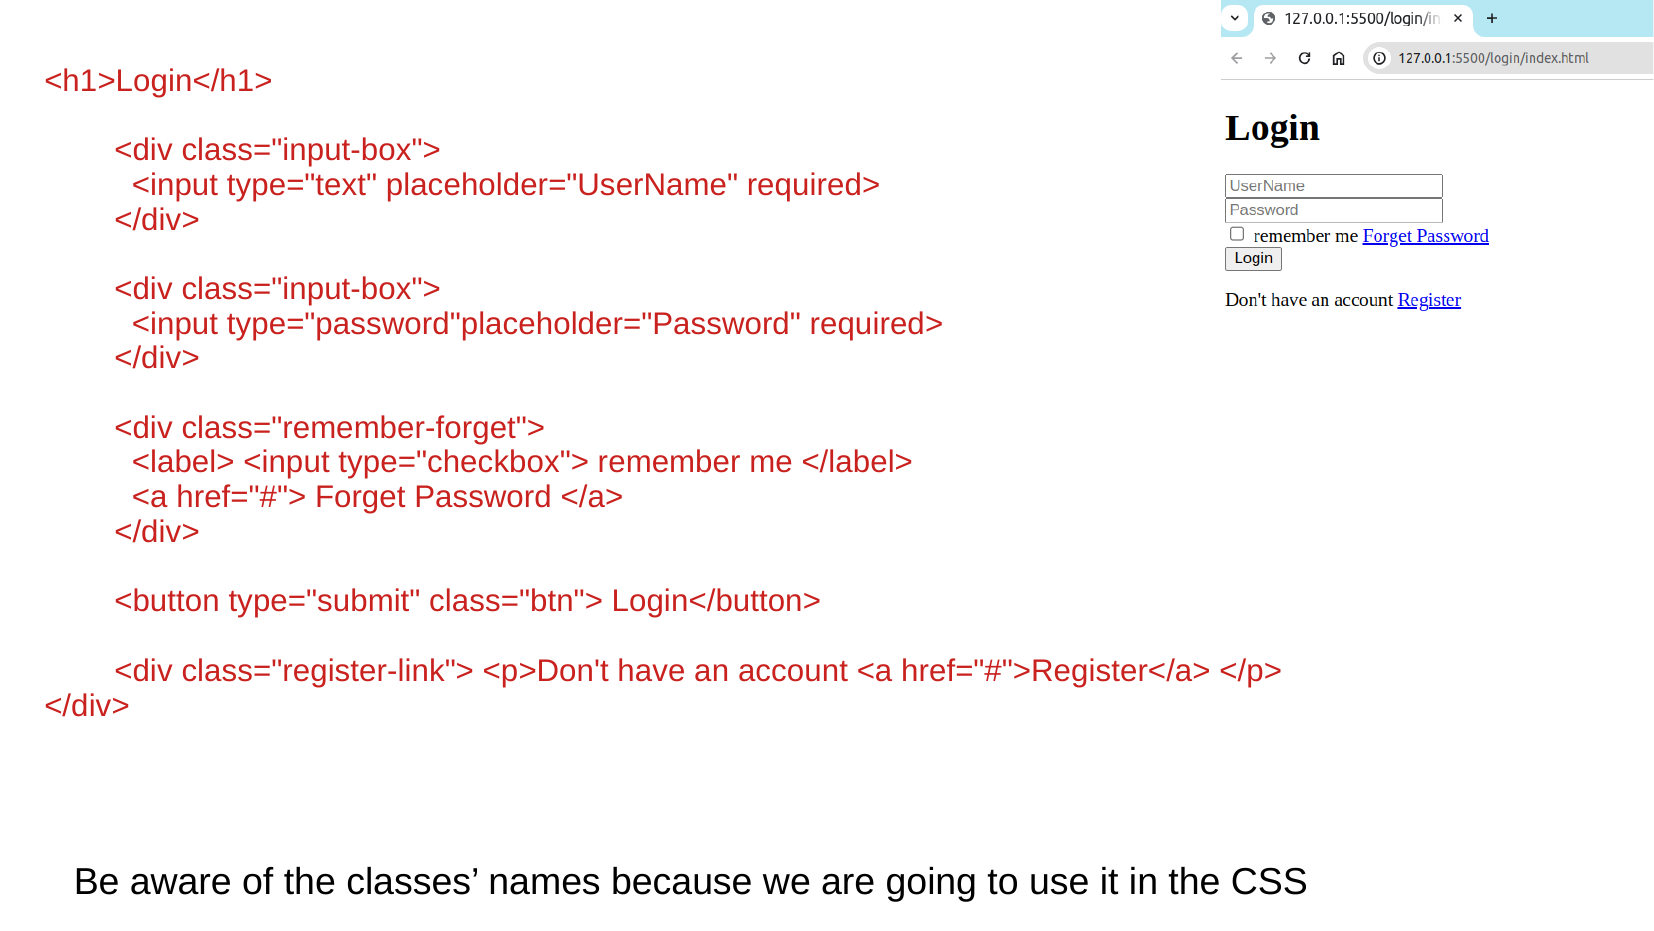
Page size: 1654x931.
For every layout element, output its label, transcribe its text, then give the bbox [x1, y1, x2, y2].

text_box <h1>Login</h1> <div class="input-box"> <input type="text" placeholder="UserName" required> </div> <div class="input-box"> <input type="password"placeholder="Password" required> </div> <div class="remember-forget"> <label> <input type="checkbox"> remember me </label> <a href="#"> Forget Password </a> </div> <button type="submit" class="btn"> Login</button> <div class="register-link"> <p>Don't have an account <a href="#">Register</a> </p> </div> [29, 55, 1388, 827]
text_box Be aware of the classes’ names because we are going to use it in the CSS [59, 853, 1324, 910]
picture [1221, 0, 1654, 916]
